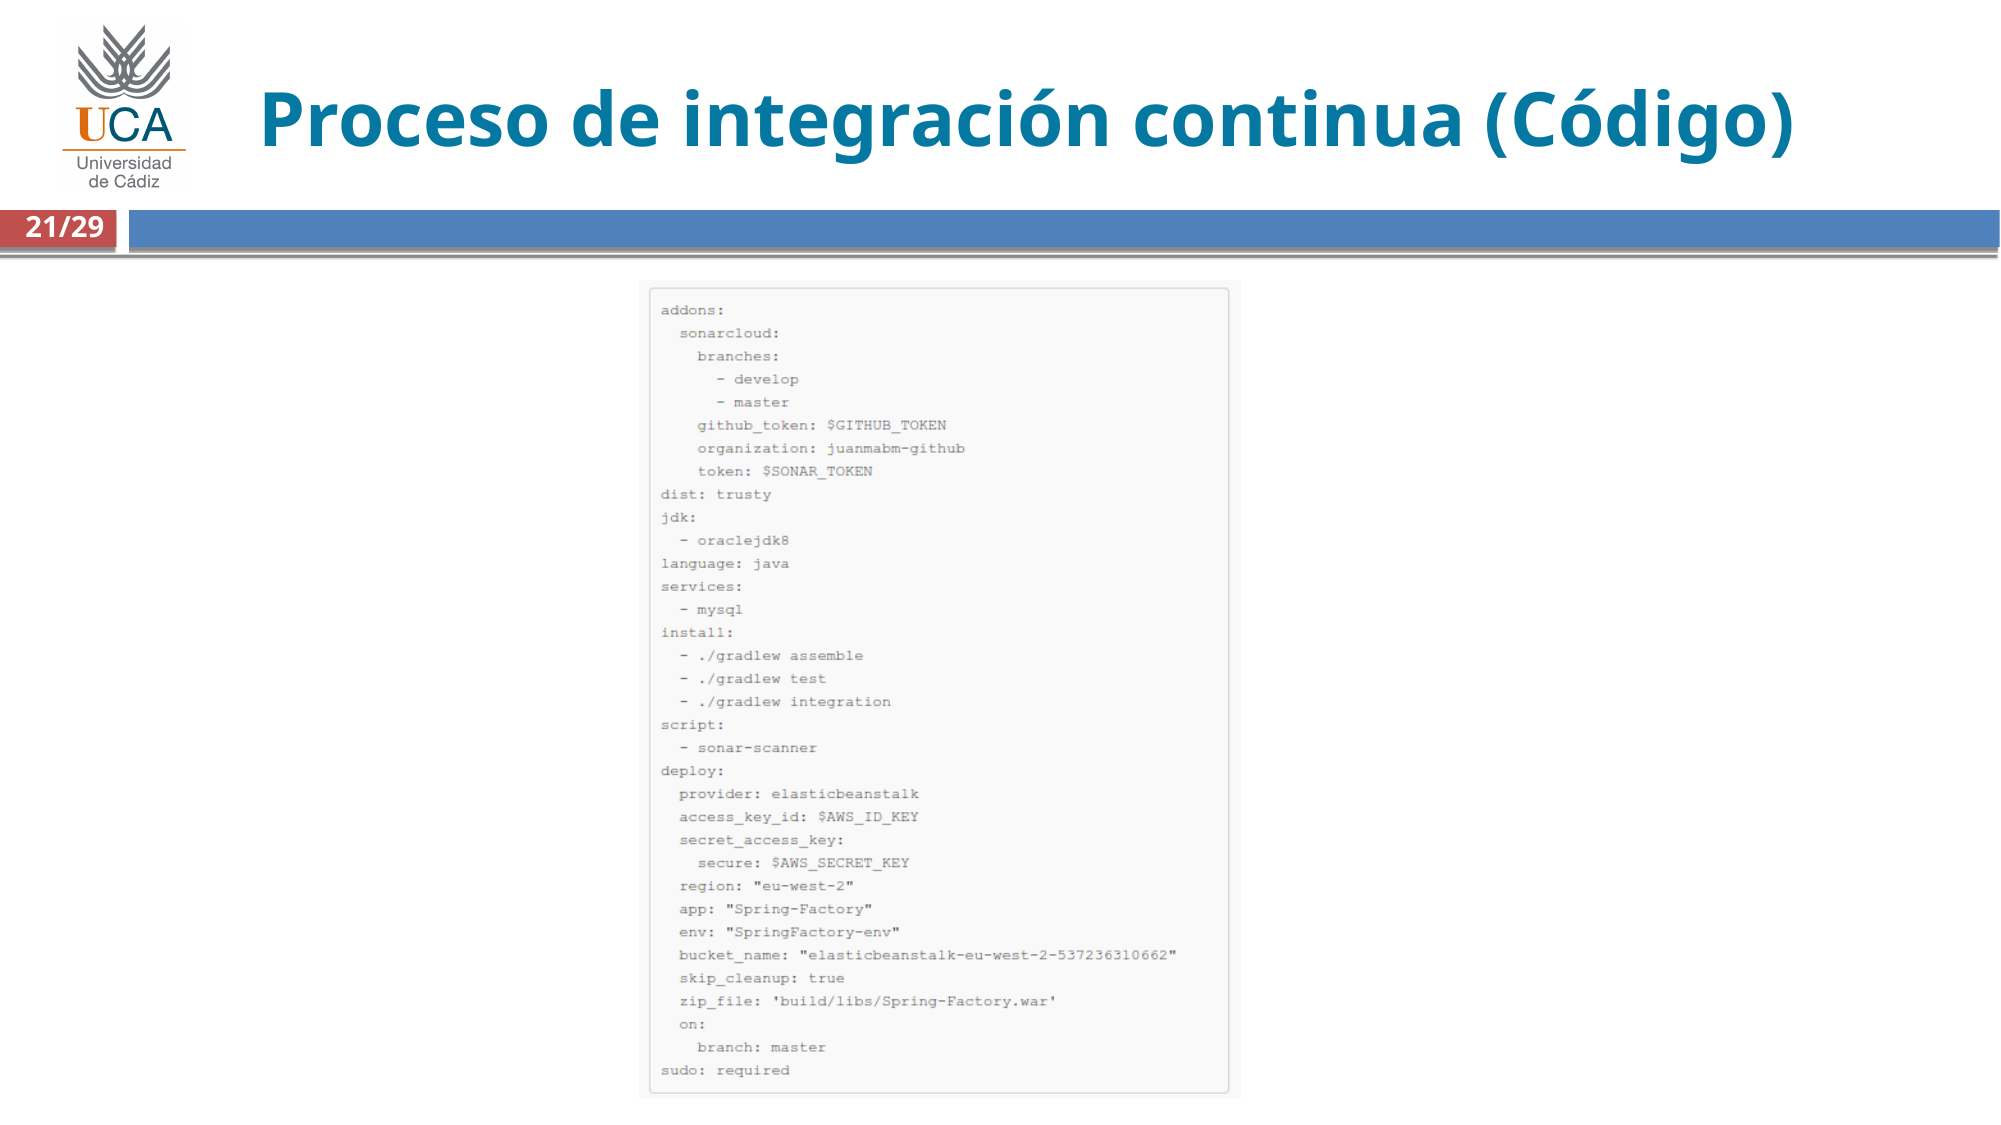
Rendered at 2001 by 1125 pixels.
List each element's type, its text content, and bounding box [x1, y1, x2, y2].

picture [639, 280, 1241, 1099]
picture [58, 22, 190, 191]
text_box <número>/29 [0, 196, 130, 260]
text_box Proceso de integración continua (Código) [243, 44, 1925, 188]
